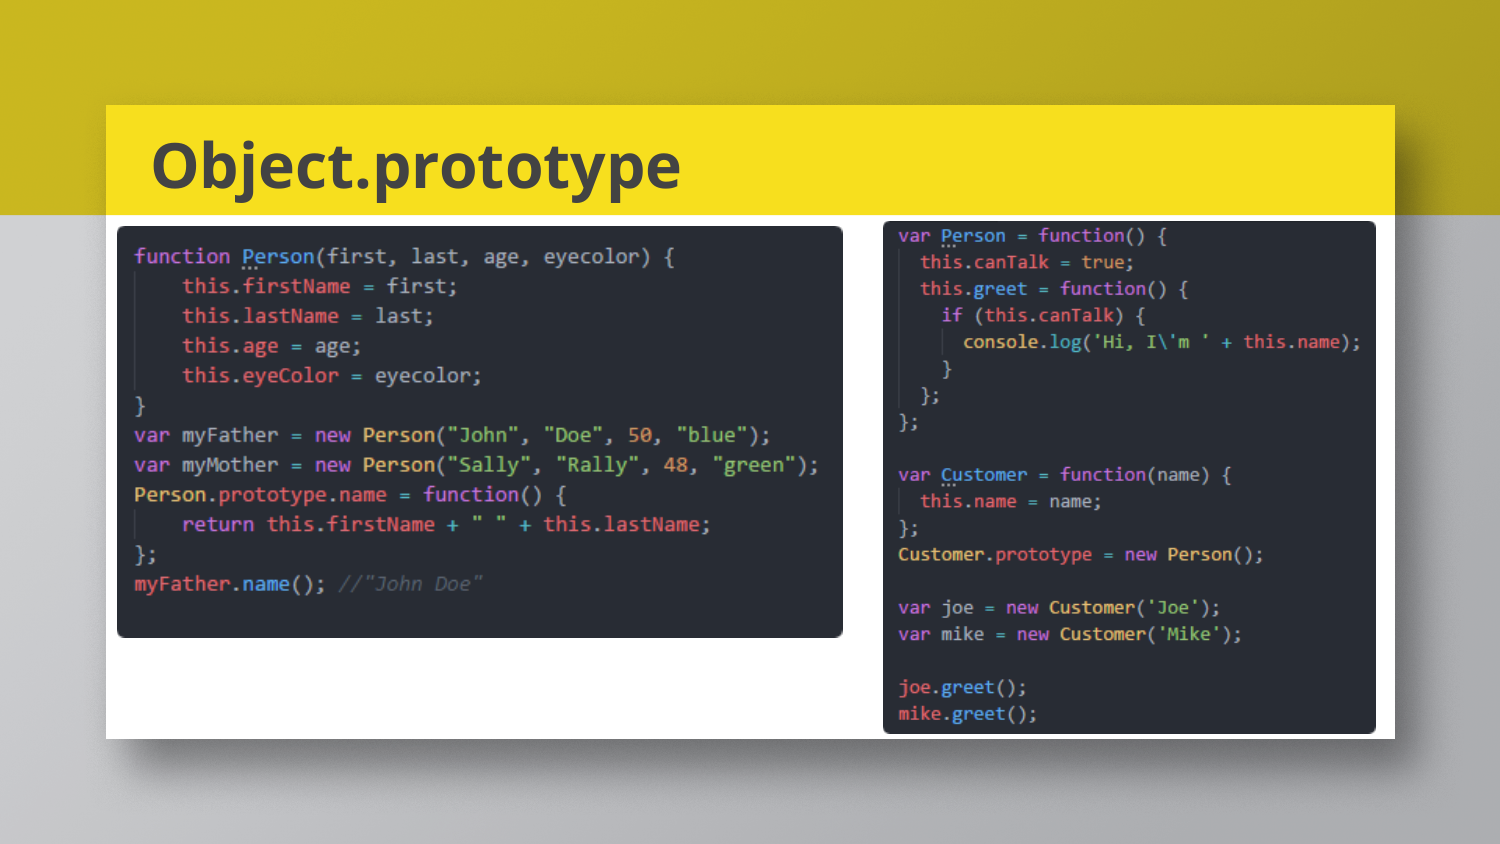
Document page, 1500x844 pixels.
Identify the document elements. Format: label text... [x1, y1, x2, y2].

title Object.prototype [135, 106, 1336, 217]
picture [0, 0, 1500, 844]
